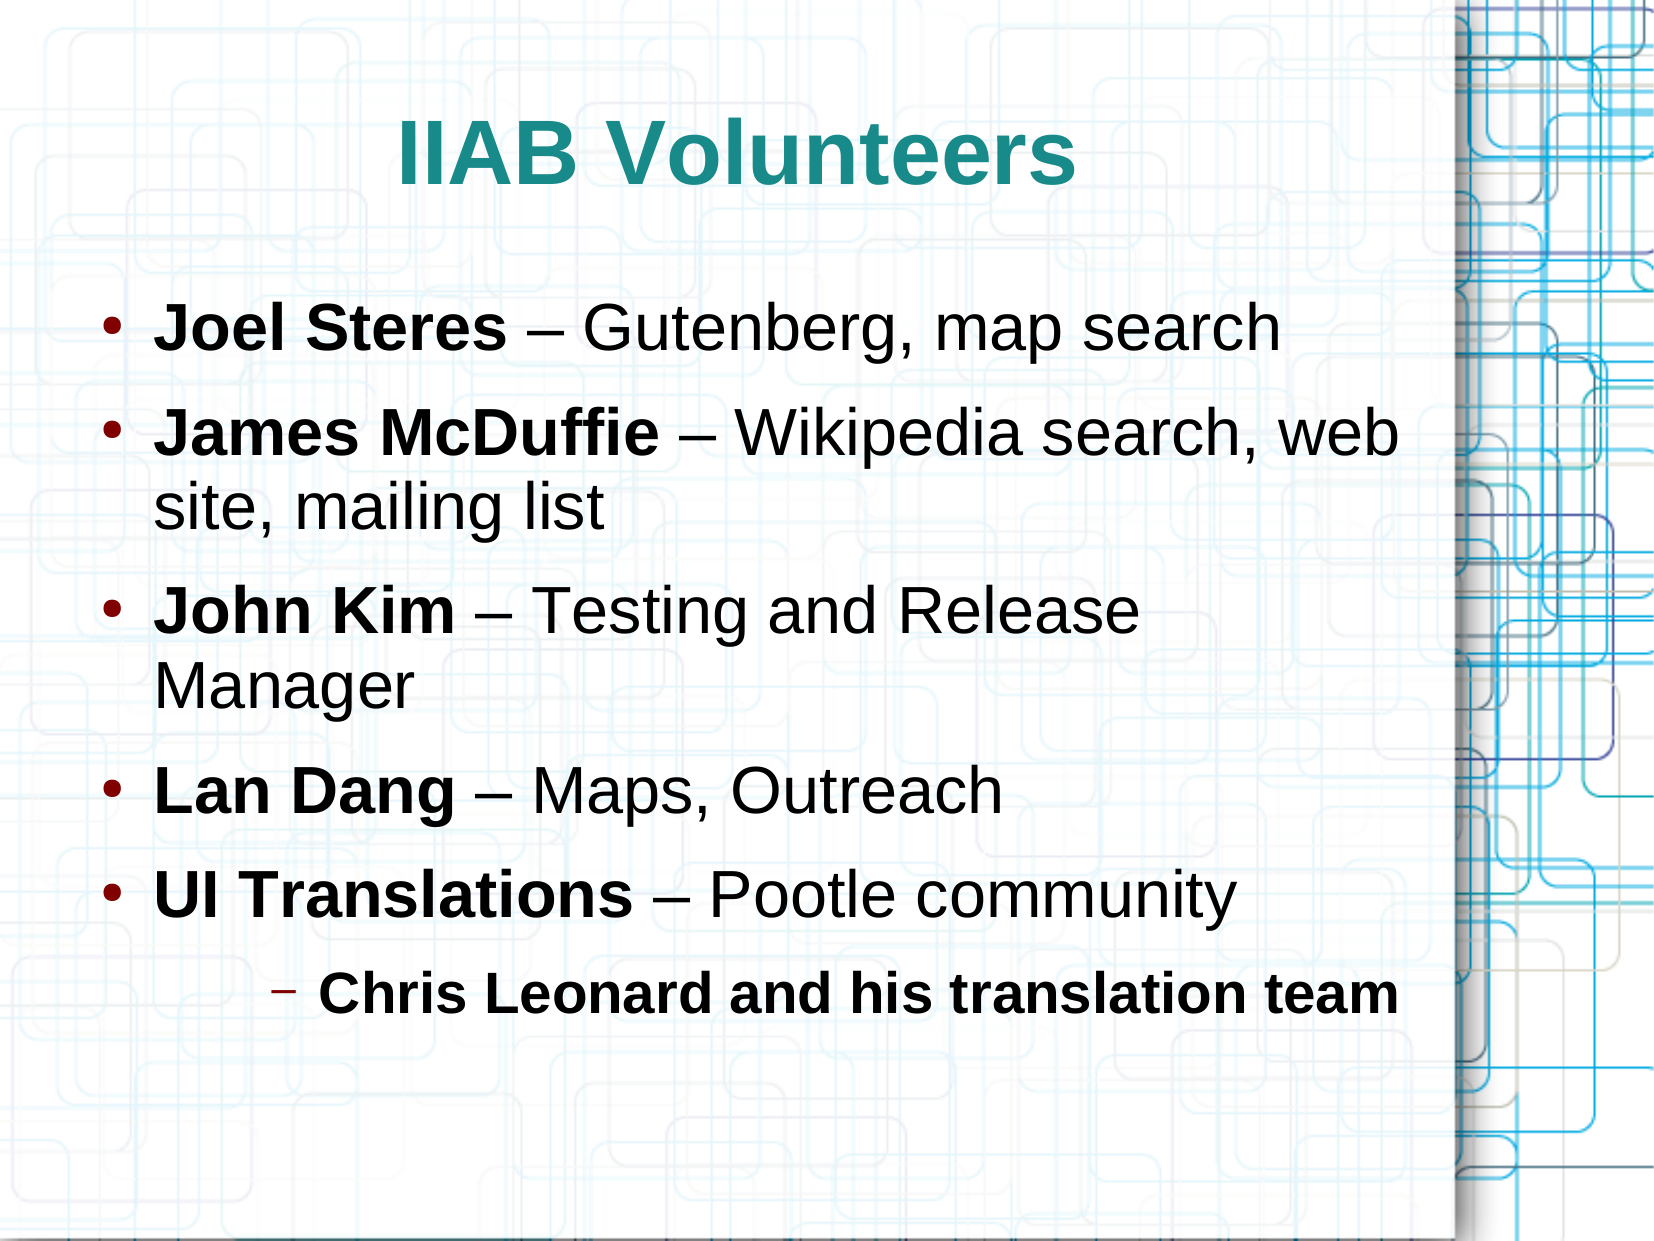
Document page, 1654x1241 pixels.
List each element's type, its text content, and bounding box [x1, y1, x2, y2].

picture [0, 0, 1654, 1241]
list Joel Steres – Gutenberg, map search James McDuffie – Wikipedia search, web site, mailing list John Kim – Testing and Release Manager Lan Dang – Maps, Outreach UI Translations – Pootle community Chris Leonard and his translation team [82, 290, 1418, 1027]
title IIAB Volunteers [59, 49, 1418, 257]
